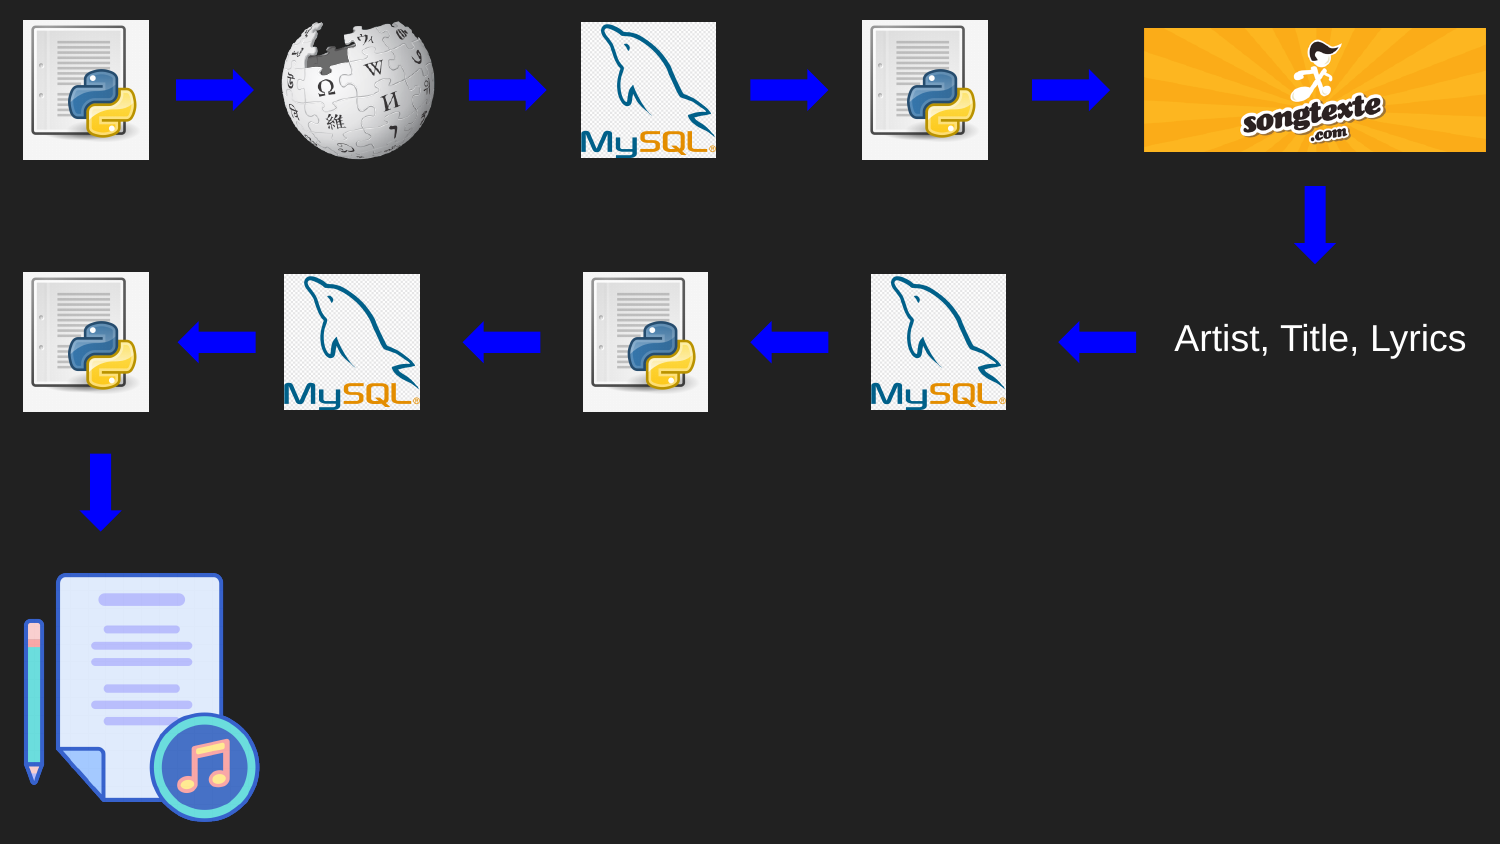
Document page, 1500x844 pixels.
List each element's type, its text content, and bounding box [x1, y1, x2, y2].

picture [581, 22, 716, 158]
text_box Artist, Title, Lyrics [1155, 298, 1486, 386]
text_box [750, 321, 829, 364]
text_box [468, 68, 547, 112]
picture [17, 573, 266, 822]
picture [1144, 28, 1486, 152]
picture [284, 274, 420, 410]
text_box [1058, 321, 1137, 364]
picture [281, 20, 435, 160]
text_box [176, 68, 254, 112]
text_box [462, 321, 541, 364]
text_box [1293, 186, 1337, 265]
text_box [177, 321, 256, 364]
picture [23, 272, 149, 412]
picture [871, 274, 1006, 410]
text_box [750, 68, 829, 112]
picture [23, 20, 149, 160]
text_box [1032, 68, 1111, 112]
picture [583, 272, 708, 412]
text_box [79, 453, 122, 532]
picture [862, 20, 988, 160]
